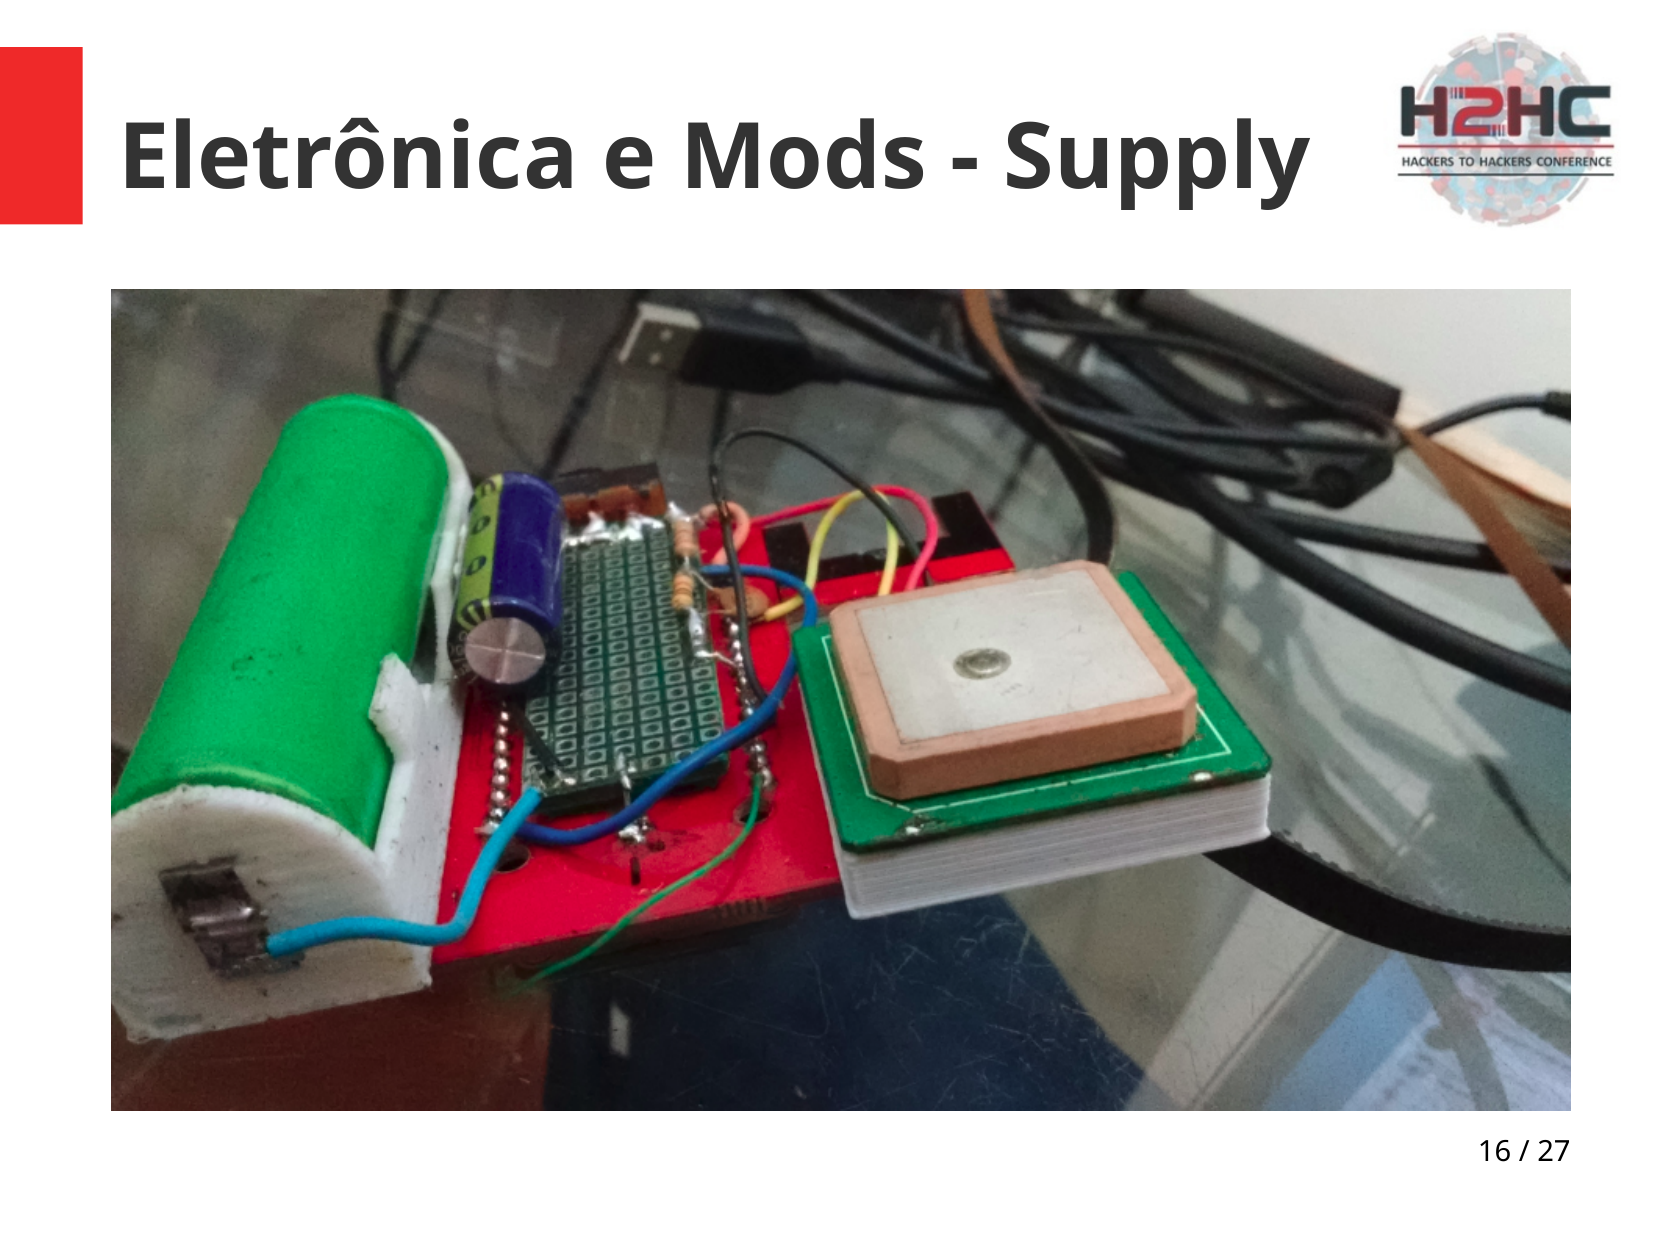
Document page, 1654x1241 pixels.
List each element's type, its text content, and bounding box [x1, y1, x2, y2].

picture [1299, 11, 1654, 248]
title Eletrônica e Mods - Supply [118, 49, 1571, 257]
picture [111, 289, 1571, 1111]
